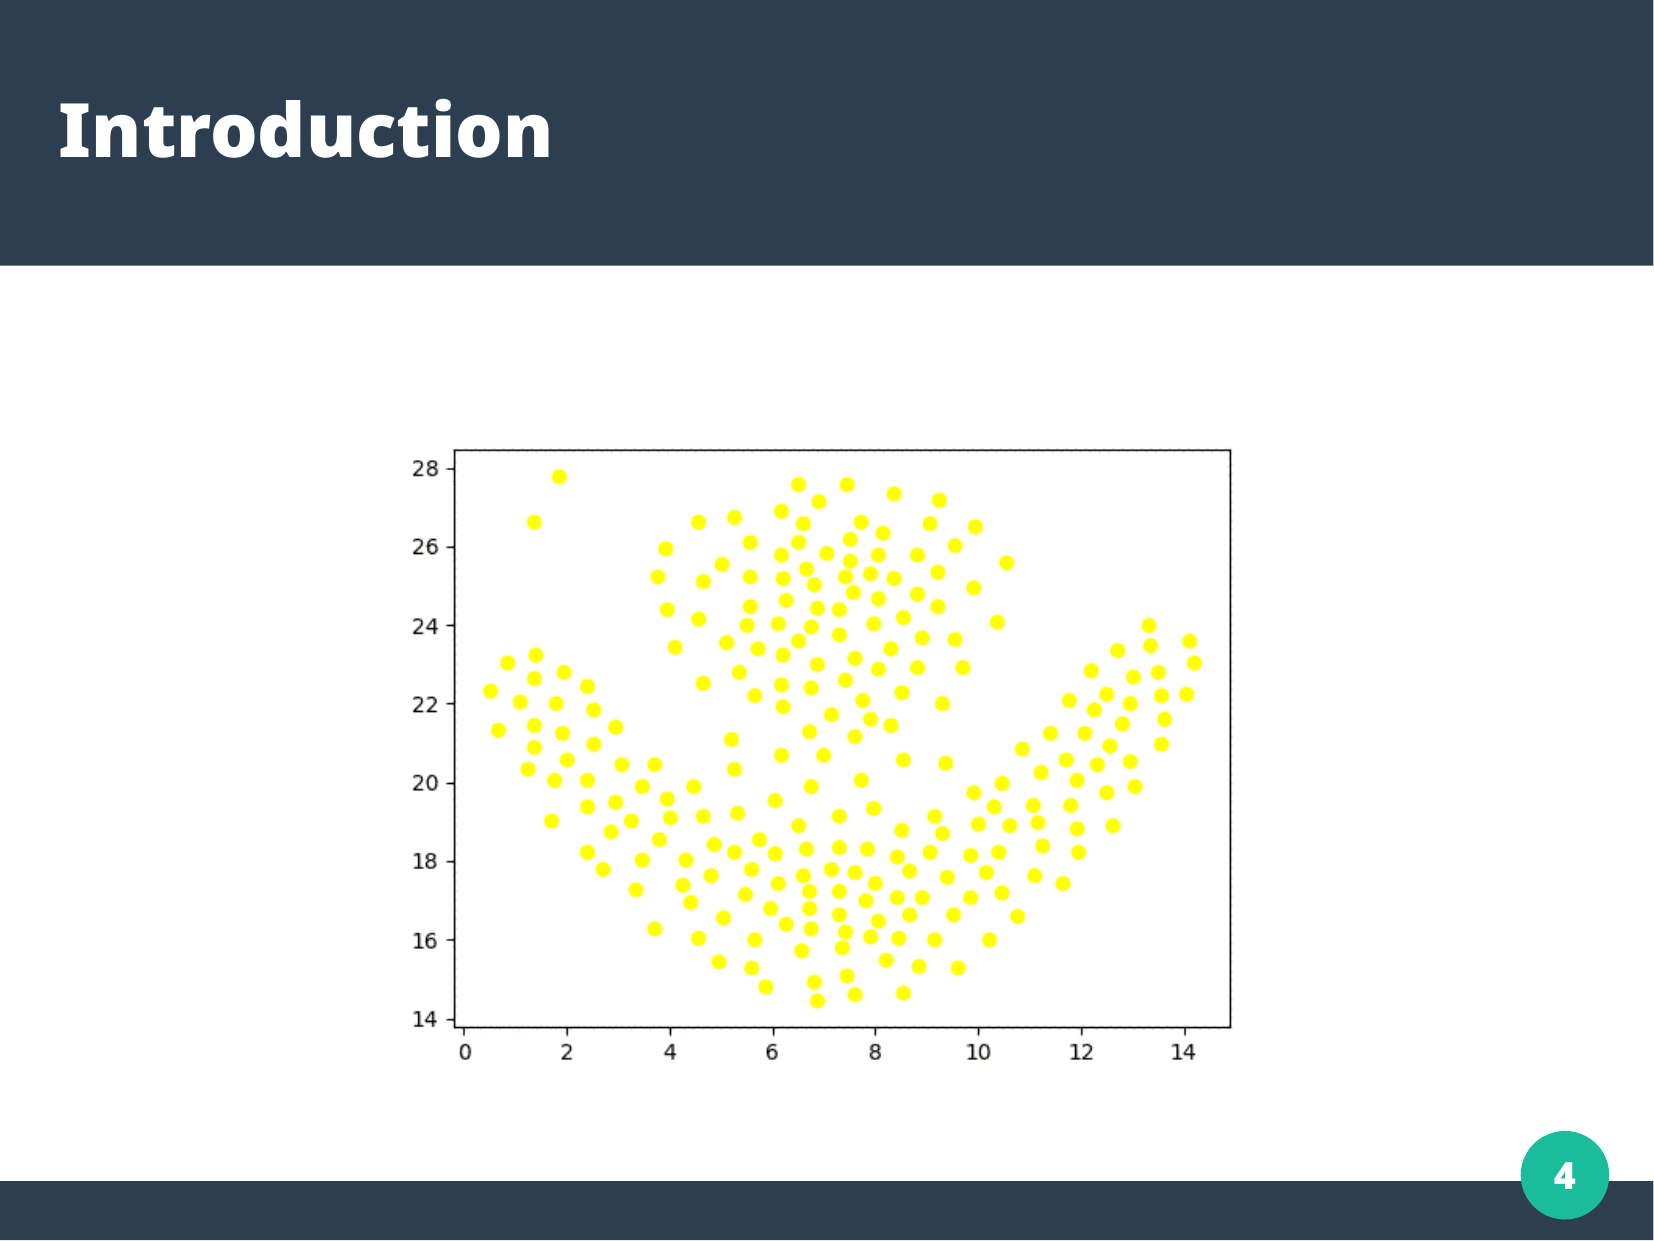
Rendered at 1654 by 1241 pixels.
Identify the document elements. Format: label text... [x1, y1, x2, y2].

picture [329, 359, 1330, 1110]
title Introduction [59, 49, 1595, 207]
